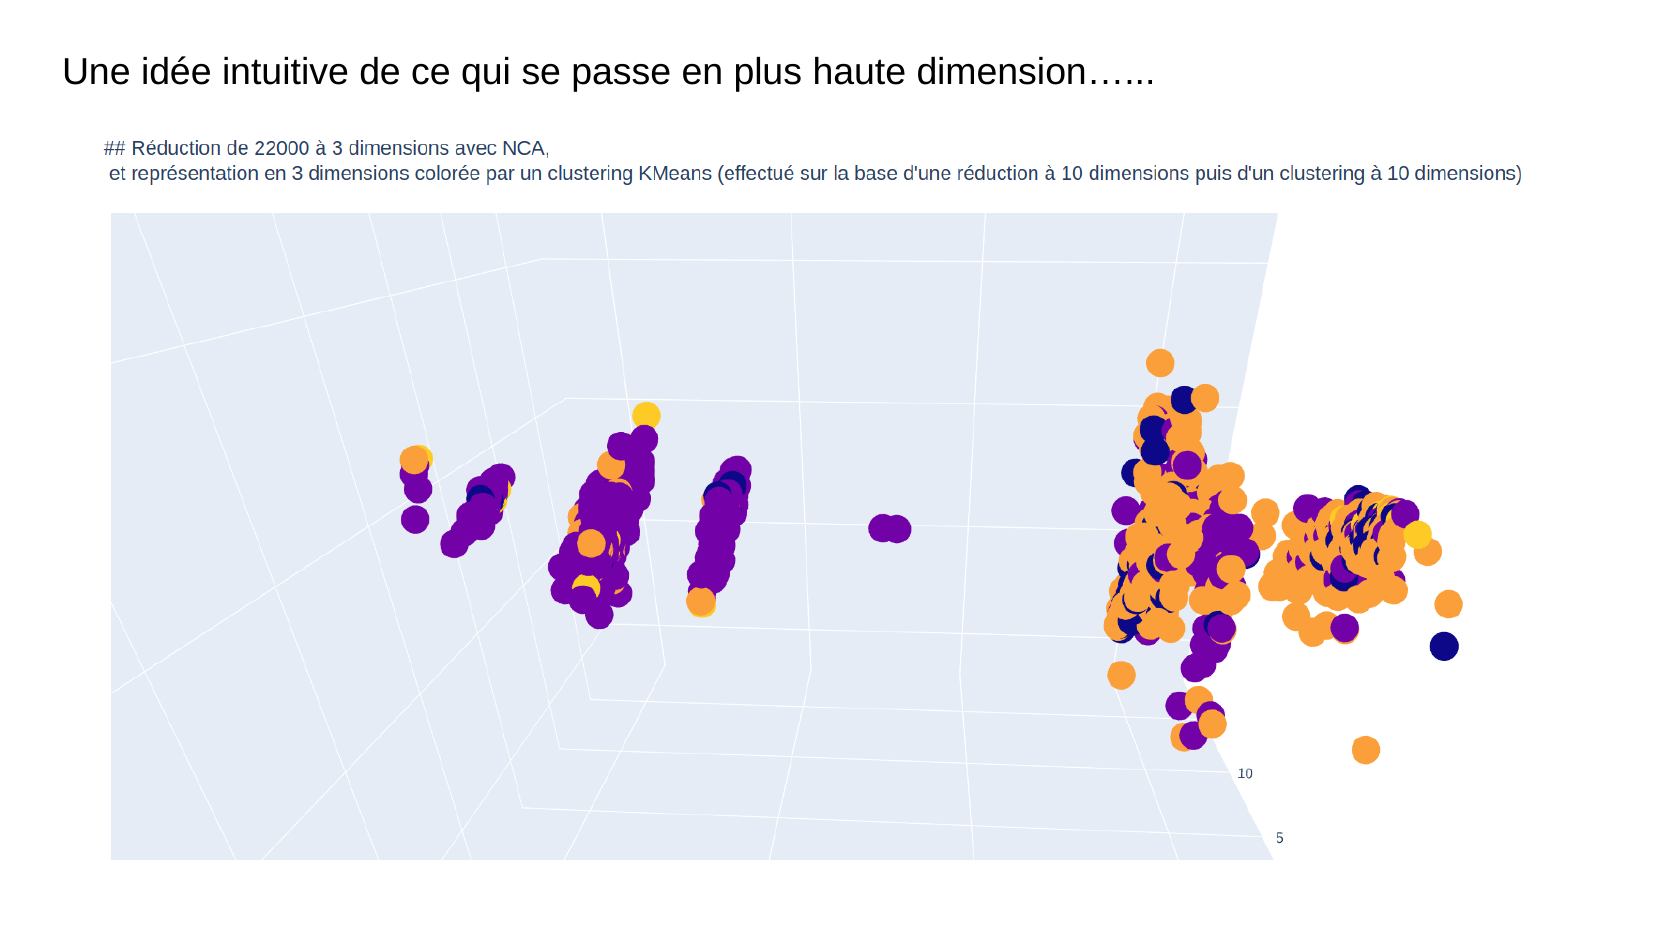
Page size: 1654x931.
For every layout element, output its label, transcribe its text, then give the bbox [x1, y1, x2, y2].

picture [92, 129, 1536, 891]
text_box Une idée intuitive de ce qui se passe en plus haute dimension…... [47, 42, 1642, 142]
